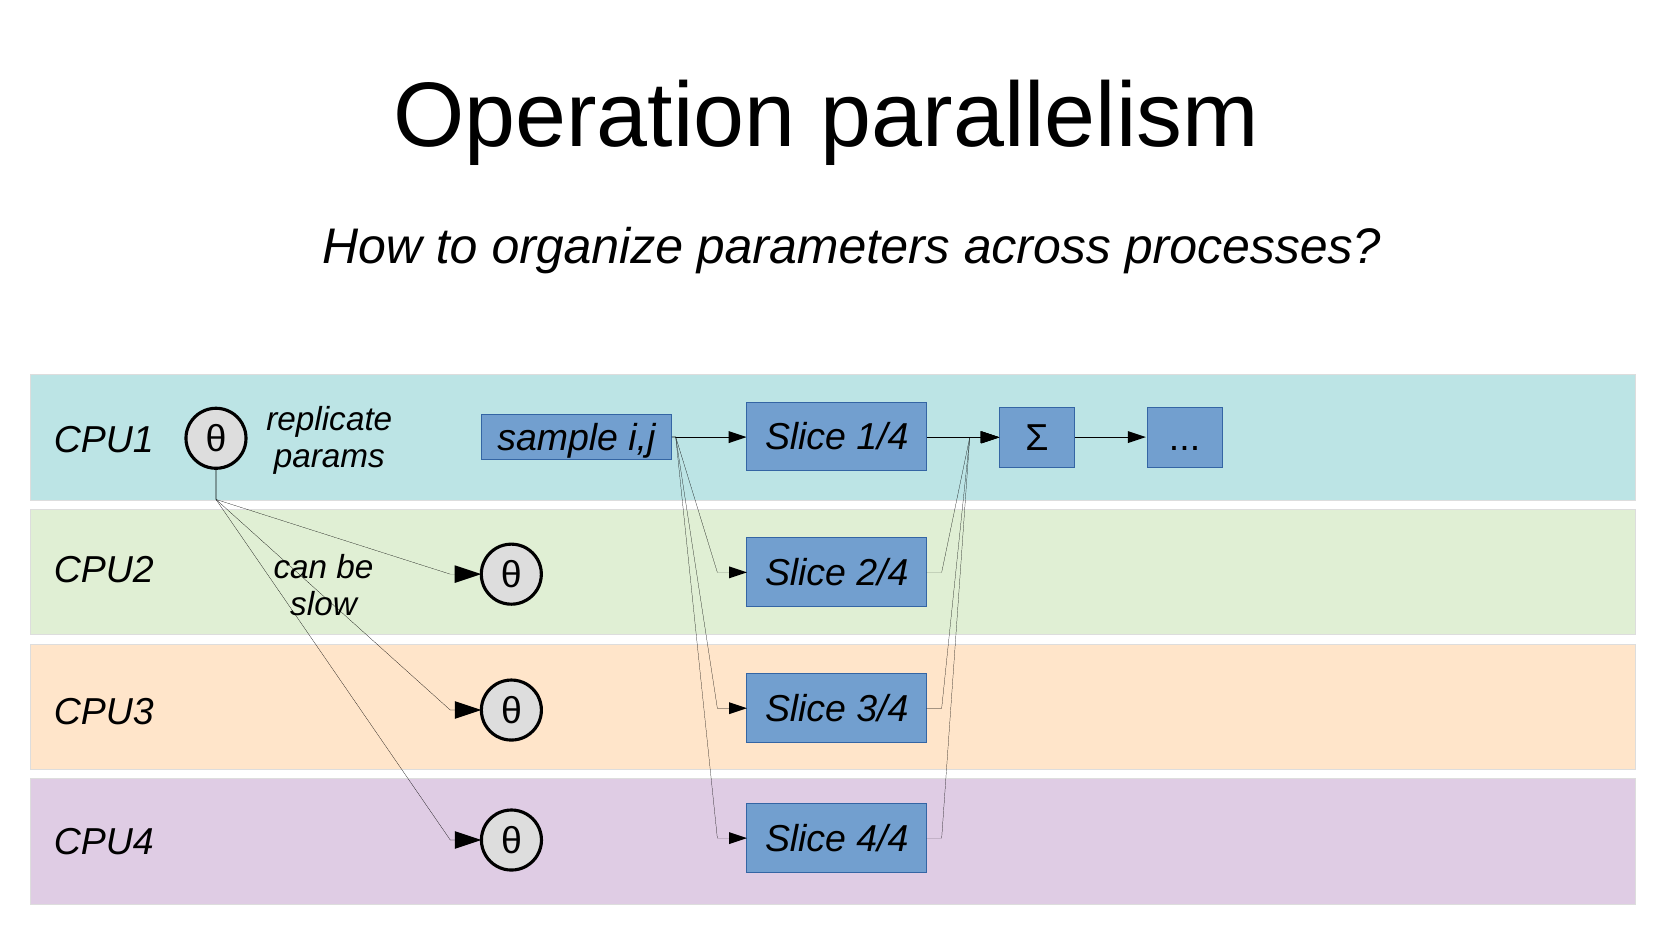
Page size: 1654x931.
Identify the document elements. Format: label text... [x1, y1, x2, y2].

text_box [957, 509, 1636, 635]
text_box [684, 509, 705, 635]
text_box [681, 479, 685, 501]
text_box [230, 509, 342, 540]
text_box [225, 509, 261, 540]
text_box [699, 509, 954, 572]
text_box sample i,j [481, 414, 672, 460]
title Operation parallelism [82, 37, 1571, 193]
text_box [30, 374, 1636, 501]
text_box Slice 3/4 [746, 673, 927, 743]
text_box [318, 644, 710, 770]
text_box [308, 630, 367, 635]
text_box [677, 438, 969, 501]
text_box CPU4 [39, 813, 190, 871]
text_box [254, 509, 696, 635]
text_box can be slow [231, 540, 416, 630]
text_box [698, 644, 955, 770]
text_box Slice 4/4 [746, 803, 927, 873]
text_box CPU3 [39, 683, 190, 741]
text_box θ [481, 680, 542, 741]
text_box Slice 2/4 [746, 537, 927, 607]
text_box How to organize parameters across processes? [252, 211, 1451, 338]
text_box [30, 778, 1636, 905]
text_box ... [1147, 407, 1223, 468]
text_box [30, 644, 402, 770]
text_box θ [185, 408, 237, 469]
text_box Σ [999, 407, 1075, 468]
text_box replicate params [237, 393, 422, 483]
text_box θ [481, 544, 542, 605]
text_box [30, 509, 309, 635]
text_box [712, 778, 945, 838]
text_box Slice 1/4 [746, 402, 927, 471]
text_box [947, 644, 1636, 770]
text_box [679, 452, 694, 501]
text_box [950, 509, 964, 635]
text_box [957, 457, 967, 501]
text_box [708, 644, 948, 708]
text_box CPU2 [39, 541, 190, 599]
text_box [688, 509, 962, 635]
text_box CPU1 [39, 411, 190, 469]
text_box θ [481, 810, 542, 871]
